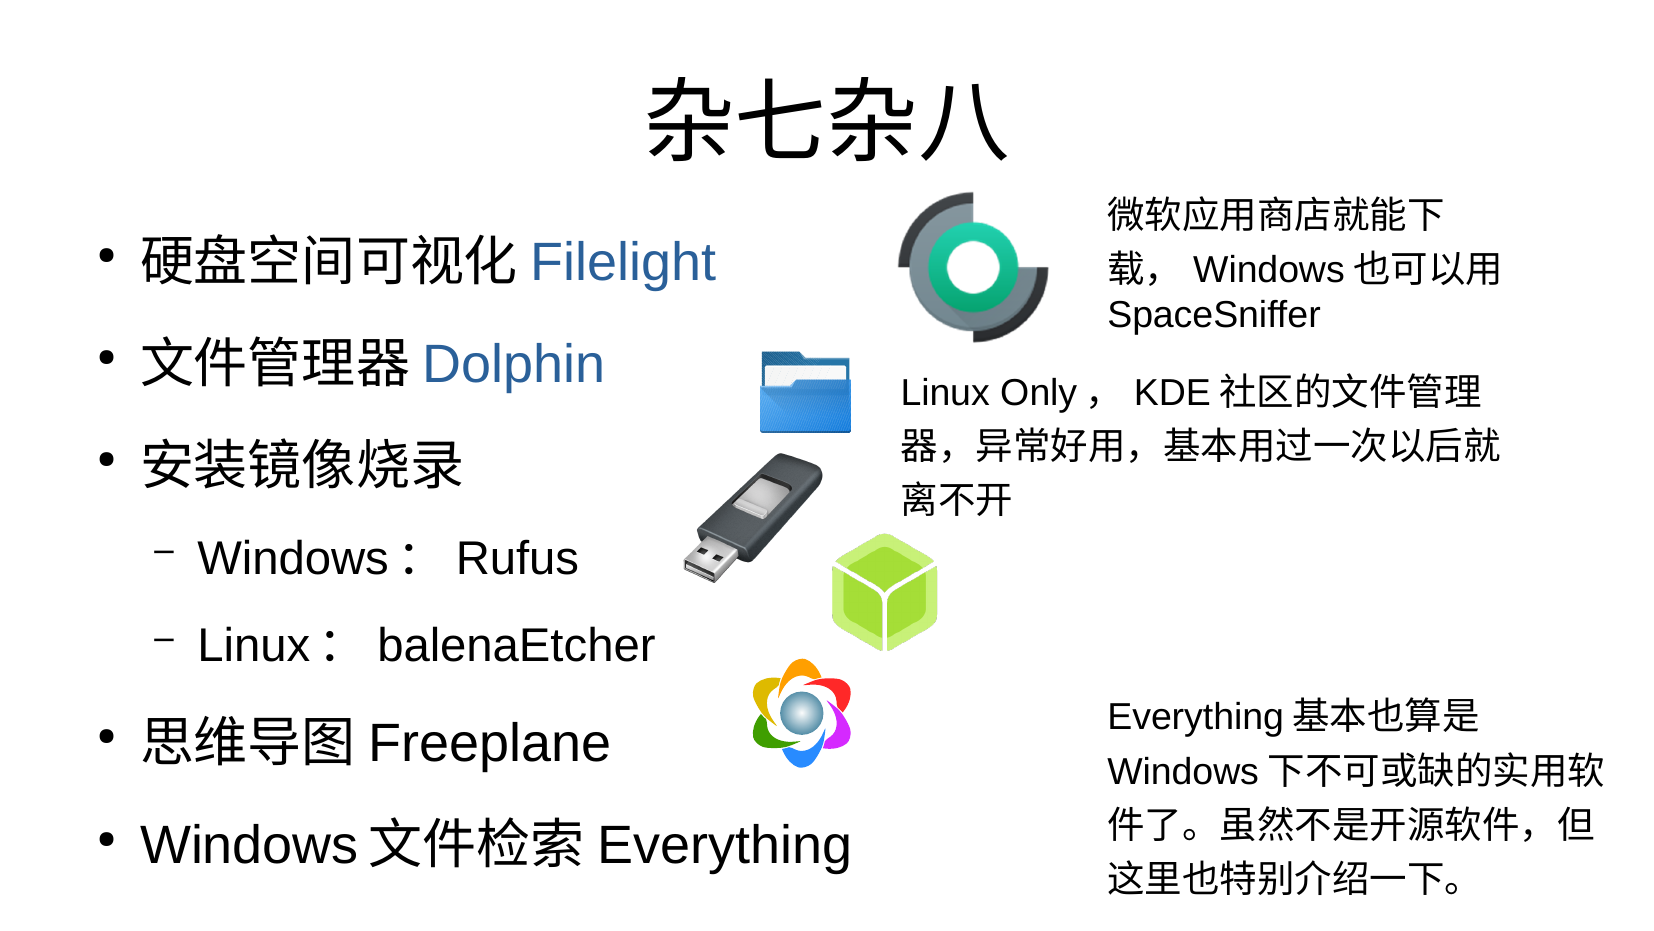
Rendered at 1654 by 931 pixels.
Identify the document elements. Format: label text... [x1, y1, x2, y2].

title 杂七杂八 [82, 37, 1571, 193]
picture [883, 177, 1063, 357]
picture [747, 658, 857, 768]
picture [679, 341, 945, 653]
text_box Linux Only，KDE社区的文件管理器，异常好用，基本用过一次以后就离不开 [885, 354, 1536, 532]
text_box Everything基本也算是Windows下不可或缺的实用软件了。虽然不是开源软件，但这里也特别介绍一下。 [1092, 679, 1625, 912]
list 硬盘空间可视化Filelight 文件管理器Dolphin 安装镜像烧录 Windows：Rufus Linux：balenaEtcher 思维导图Freeplane Windows文件检索Everything [82, 217, 1571, 886]
text_box 微软应用商店就能下载，Windows也可以用SpaceSniffer [1092, 177, 1595, 343]
